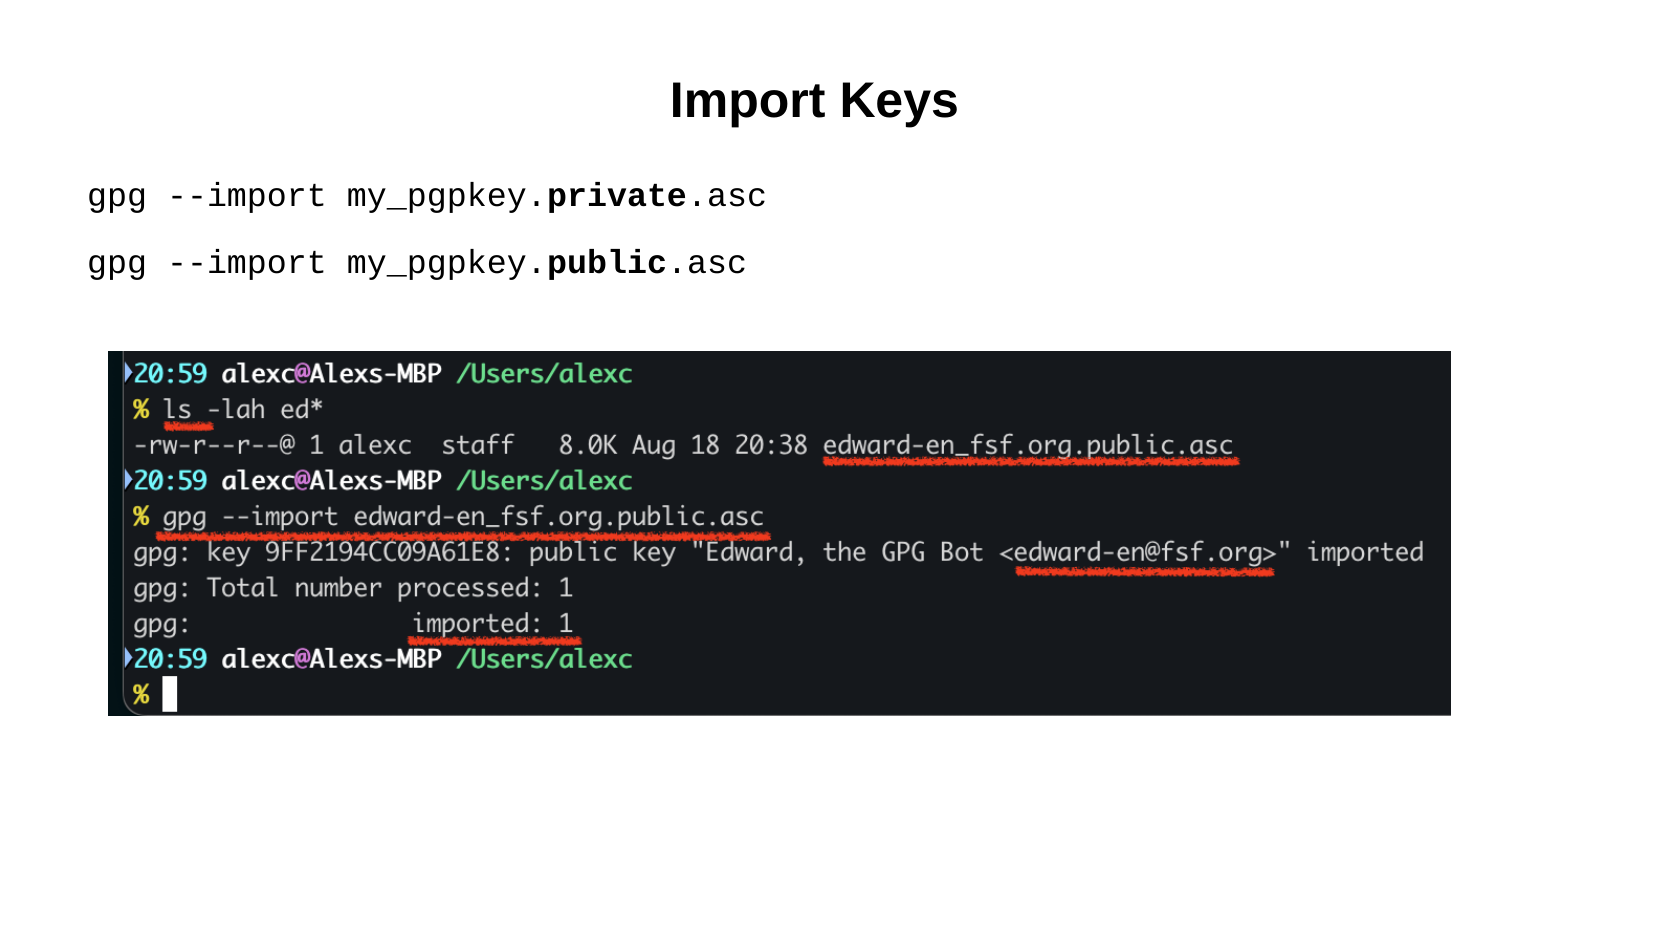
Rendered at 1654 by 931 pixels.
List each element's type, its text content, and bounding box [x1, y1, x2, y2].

title Import Keys [108, 42, 1521, 158]
picture [108, 351, 1451, 716]
list gpg --import my_pgpkey.private.asc gpg --import my_pgpkey.public.asc [87, 178, 1500, 405]
